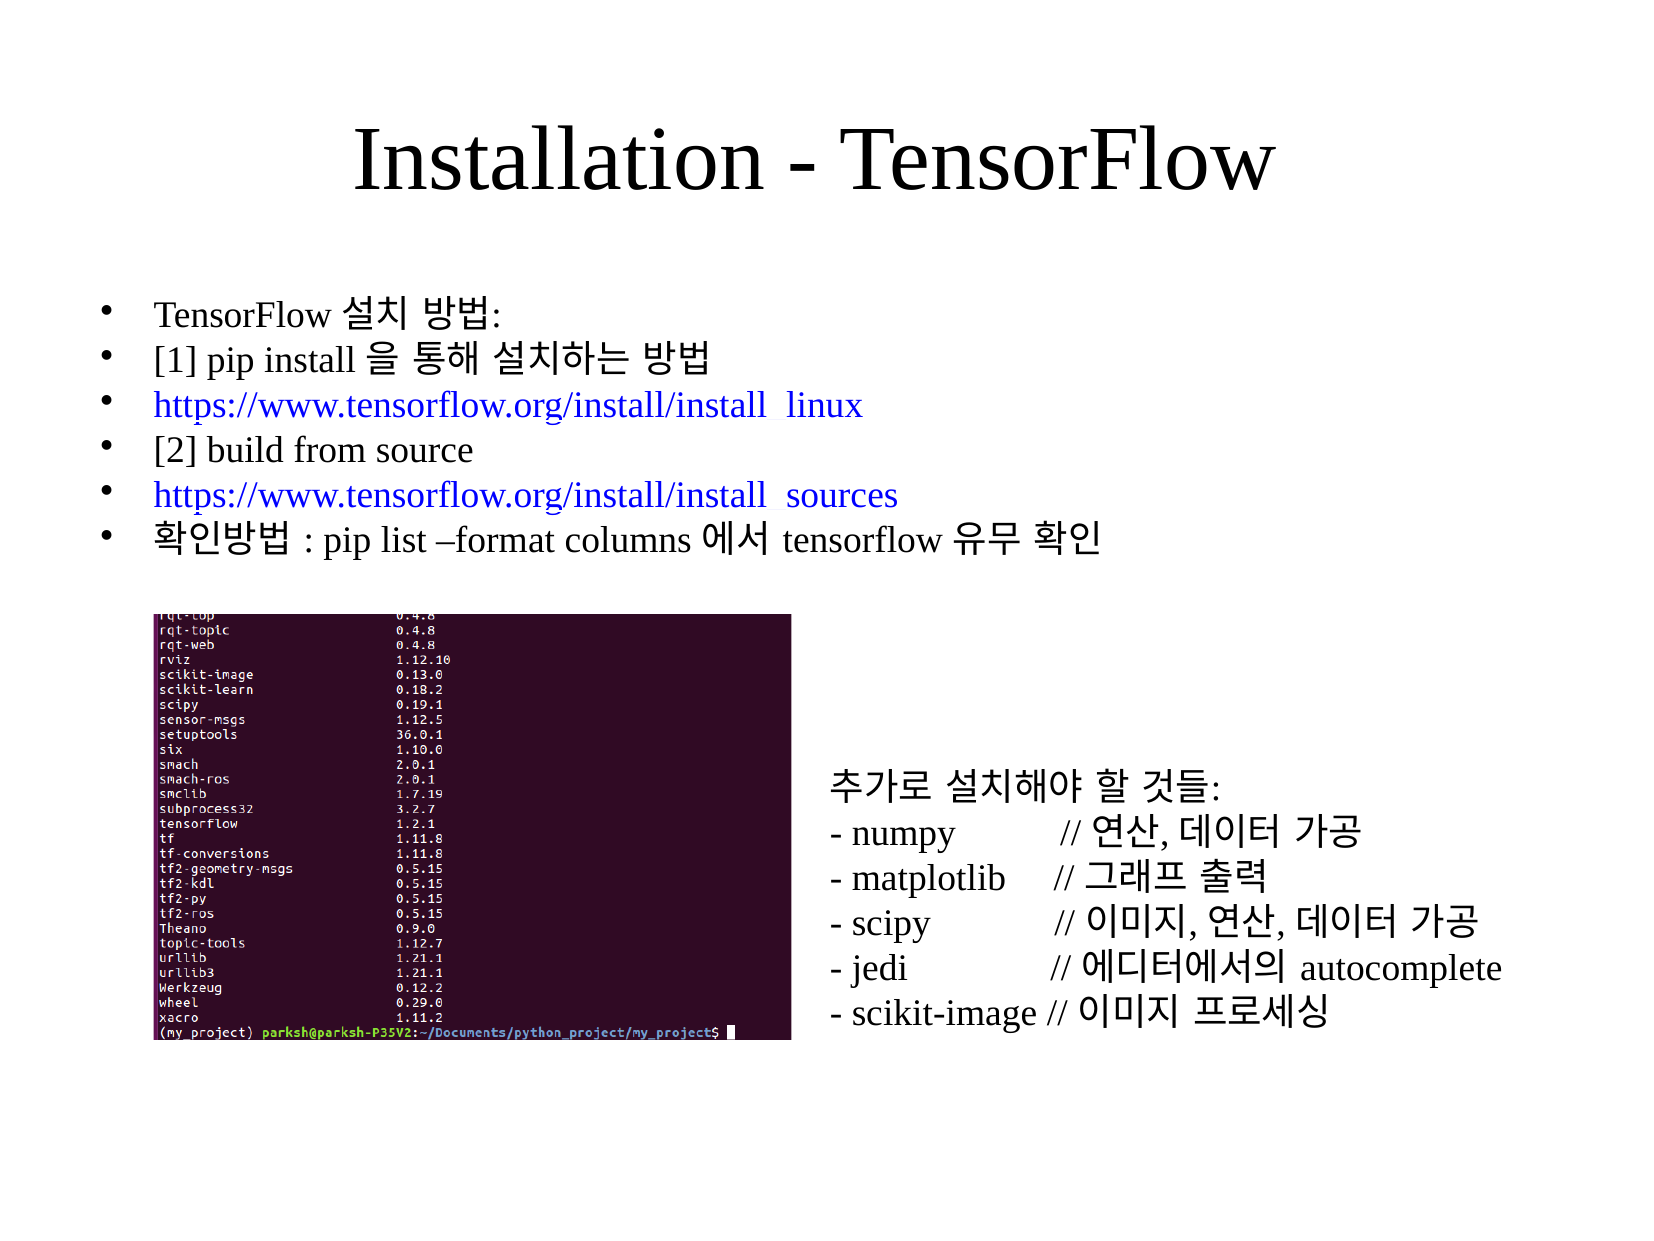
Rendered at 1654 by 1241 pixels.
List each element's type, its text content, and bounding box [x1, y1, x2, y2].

picture [153, 614, 792, 1040]
text_box Installation - TensorFlow [82, 49, 1571, 257]
text_box TensorFlow 설치 방법: [1] pip install 을 통해 설치하는 방법 https://www.tensorflow.org/install/install_linux [2] build from source https://www.tensorflow.org/install/install_sources 확인방법 : pip list –format columns 에서 tensorflow 유무 확인 [82, 290, 1571, 1010]
text_box 추가로 설치해야 할 것들: - numpy // 연산, 데이터 가공 - matplotlib // 그래프 출력 - scipy // 이미지, 연산, 데이터 가공 - jedi // 에디터에서의 autocomplete - scikit-image // 이미지 프로세싱 [814, 755, 1618, 1104]
